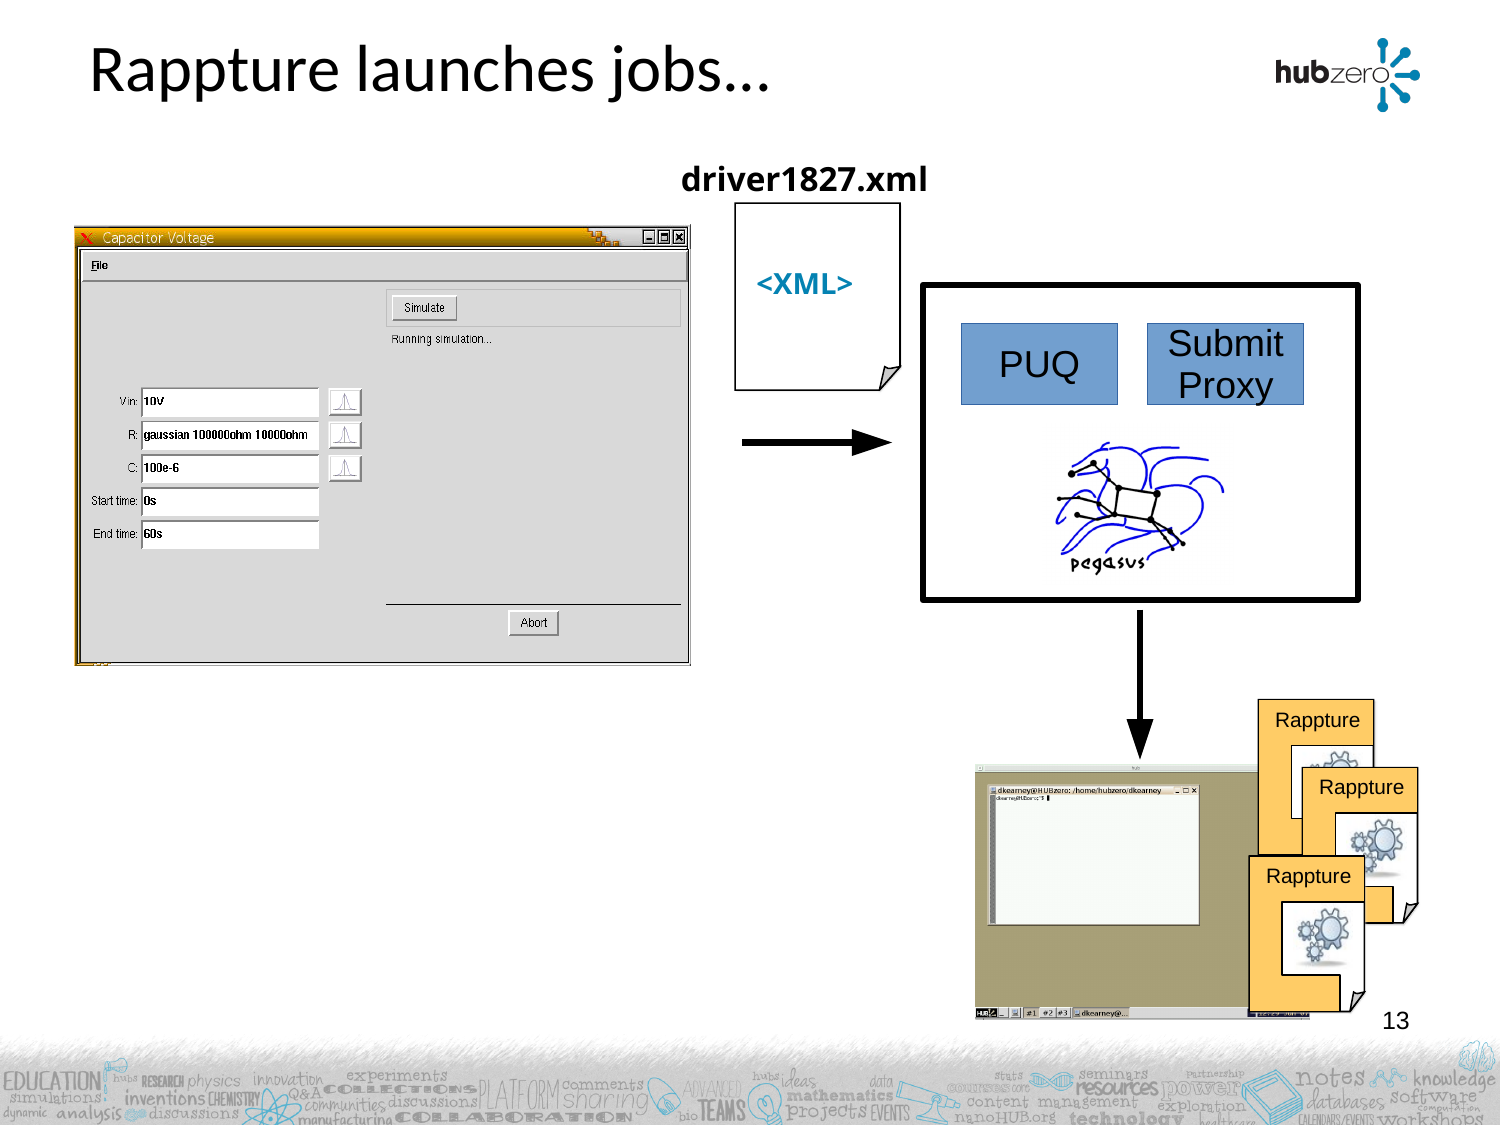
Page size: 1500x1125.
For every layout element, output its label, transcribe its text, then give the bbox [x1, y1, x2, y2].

picture [1302, 746, 1363, 767]
picture [1272, 35, 1423, 115]
picture [975, 764, 1310, 1020]
text_box PUQ [961, 323, 1118, 405]
picture [1346, 814, 1407, 881]
text_box Submit Proxy [1147, 323, 1304, 405]
text_box <number> [1074, 989, 1425, 1050]
text_box [1249, 699, 1418, 1012]
picture [1293, 902, 1353, 970]
text_box Rappture [1251, 854, 1367, 896]
text_box Rappture [1304, 766, 1420, 807]
text_box Rappture launches jobs... [75, 12, 1249, 118]
text_box <XML> [741, 257, 869, 309]
text_box driver1827.xml [666, 150, 944, 206]
picture [1042, 423, 1234, 586]
text_box [735, 206, 901, 391]
text_box Rappture [1260, 698, 1376, 739]
picture [0, 1034, 1500, 1125]
picture [74, 224, 691, 666]
